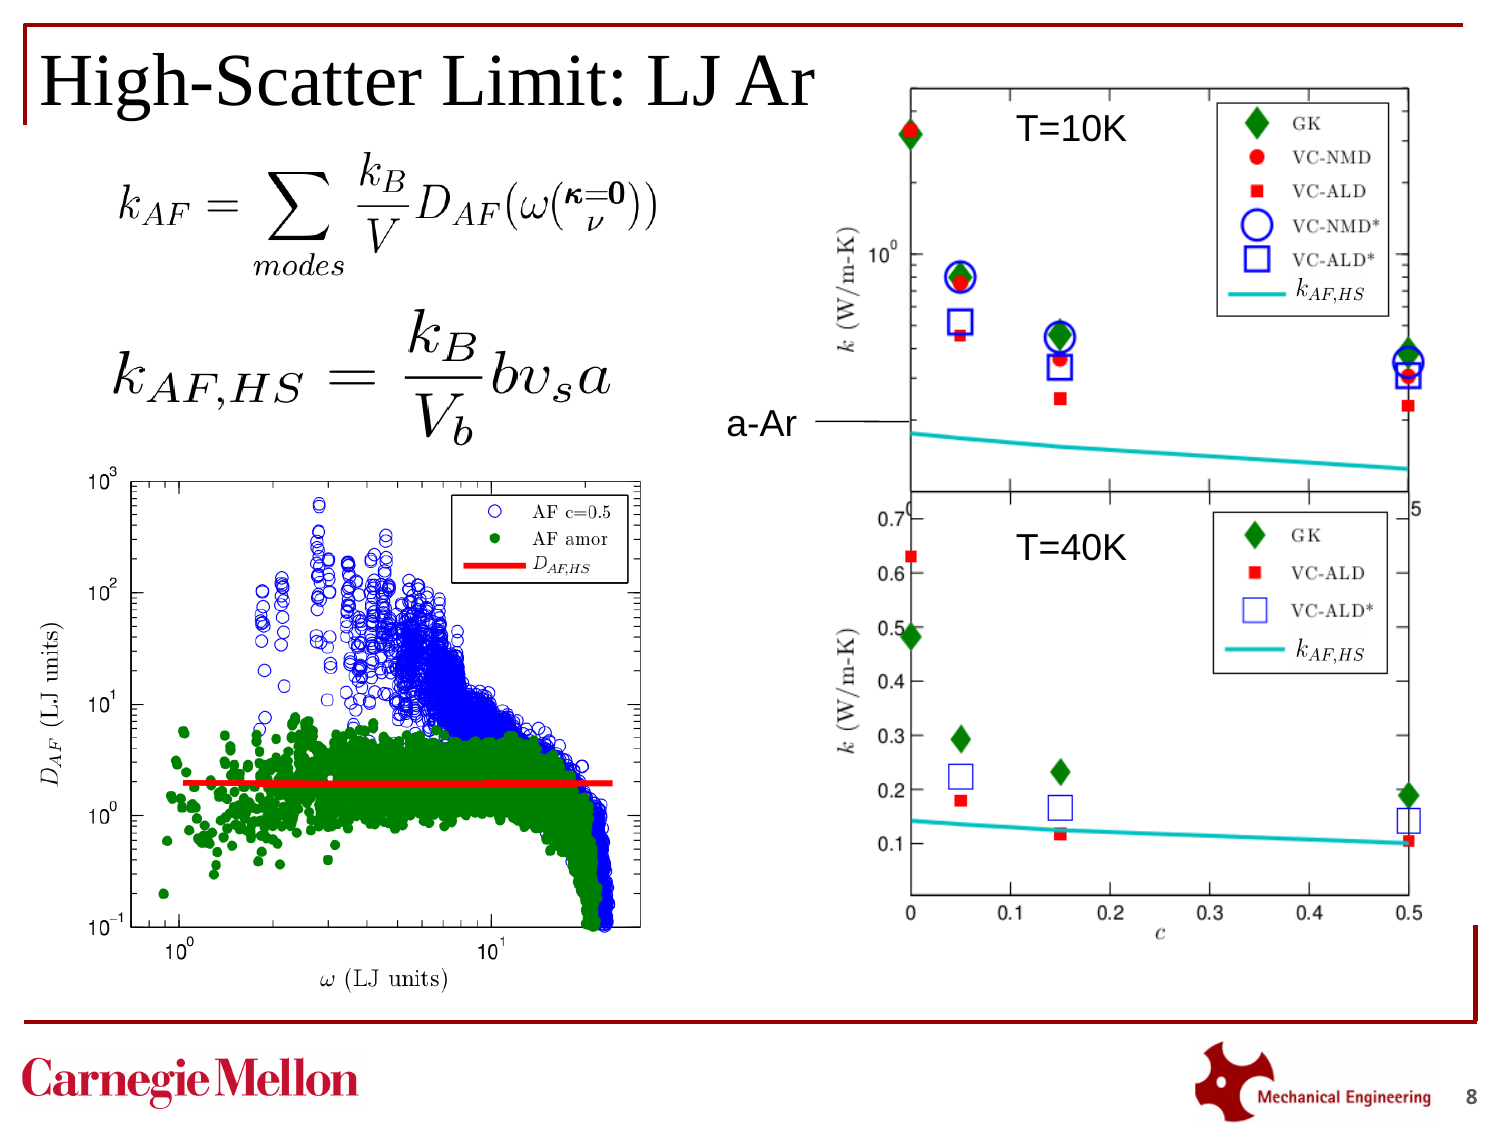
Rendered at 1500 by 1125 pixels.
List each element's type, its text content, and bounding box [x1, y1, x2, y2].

text_box T=10K [1000, 96, 1201, 157]
picture [15, 127, 661, 1005]
text_box T=40K [1000, 515, 1201, 576]
picture [821, 74, 1441, 960]
text_box a-Ar [711, 391, 817, 452]
picture [1192, 1034, 1438, 1125]
picture [16, 1050, 366, 1110]
title High-Scatter Limit: LJ Ar [24, 22, 1463, 128]
